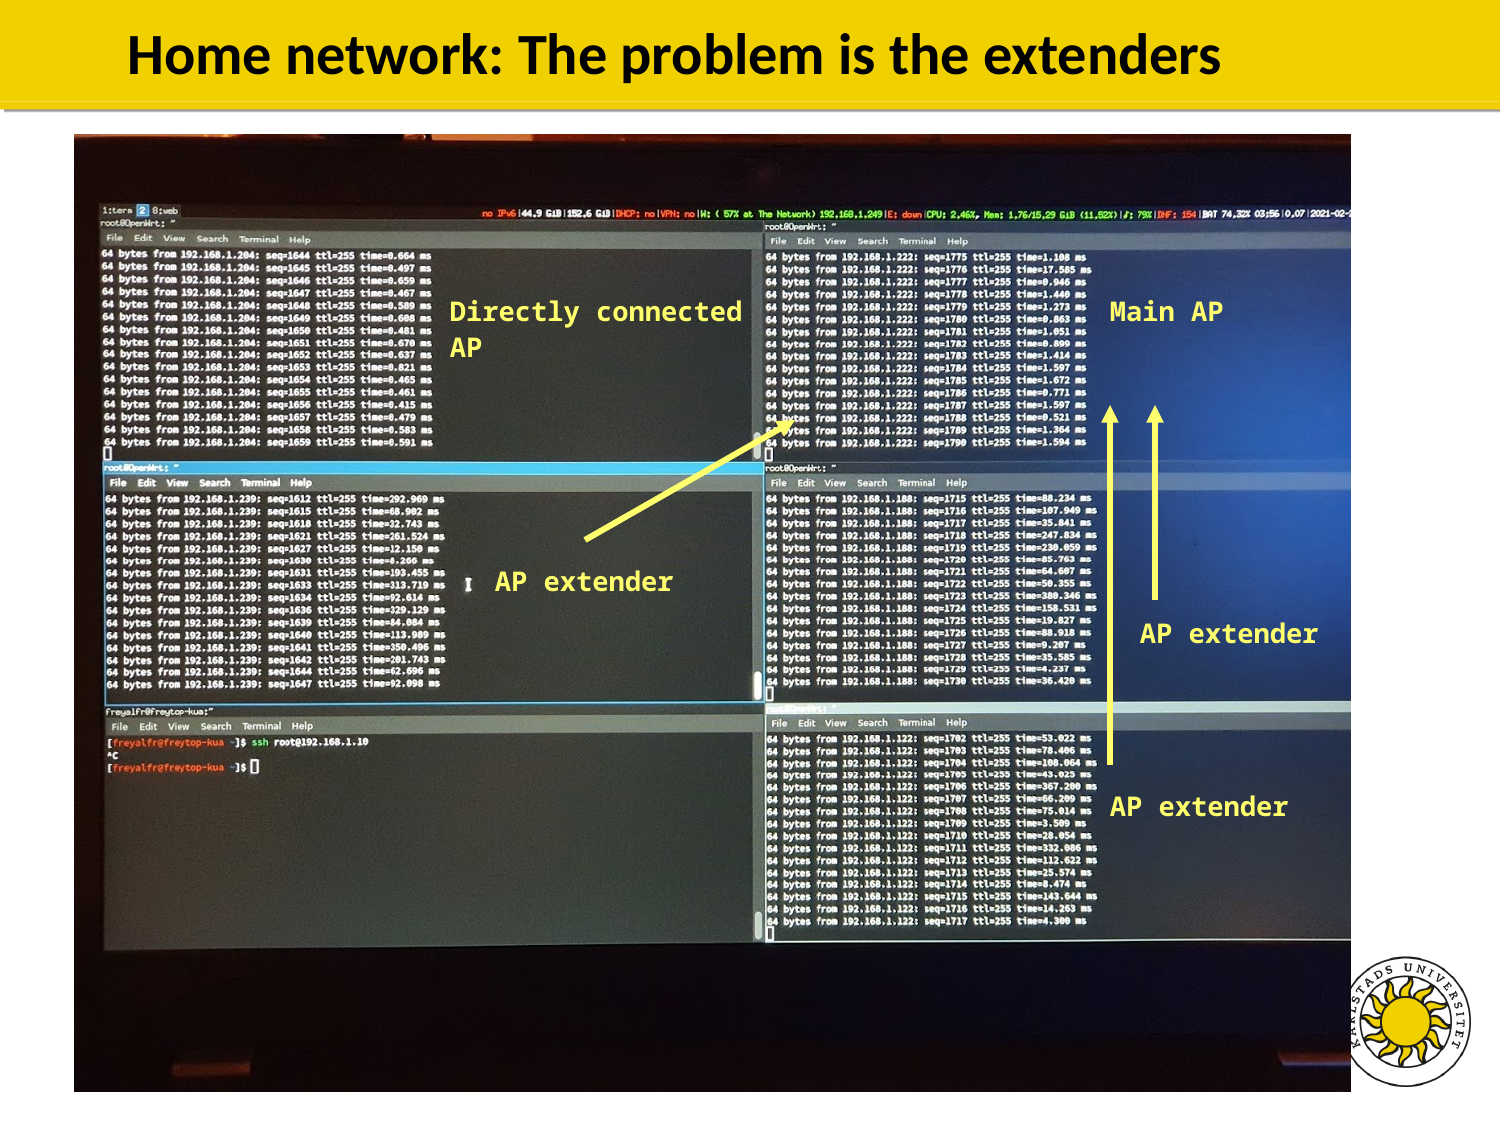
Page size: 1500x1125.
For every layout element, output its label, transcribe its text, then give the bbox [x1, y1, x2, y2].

text_box Main AP [1095, 285, 1351, 368]
text_box AP extender [1095, 780, 1351, 863]
picture [74, 134, 1471, 1095]
text_box AP extender [480, 554, 736, 638]
title Home network: The problem is the extenders [112, 0, 1388, 102]
text_box AP extender [1125, 607, 1381, 691]
text_box Directly connected AP [435, 285, 766, 368]
